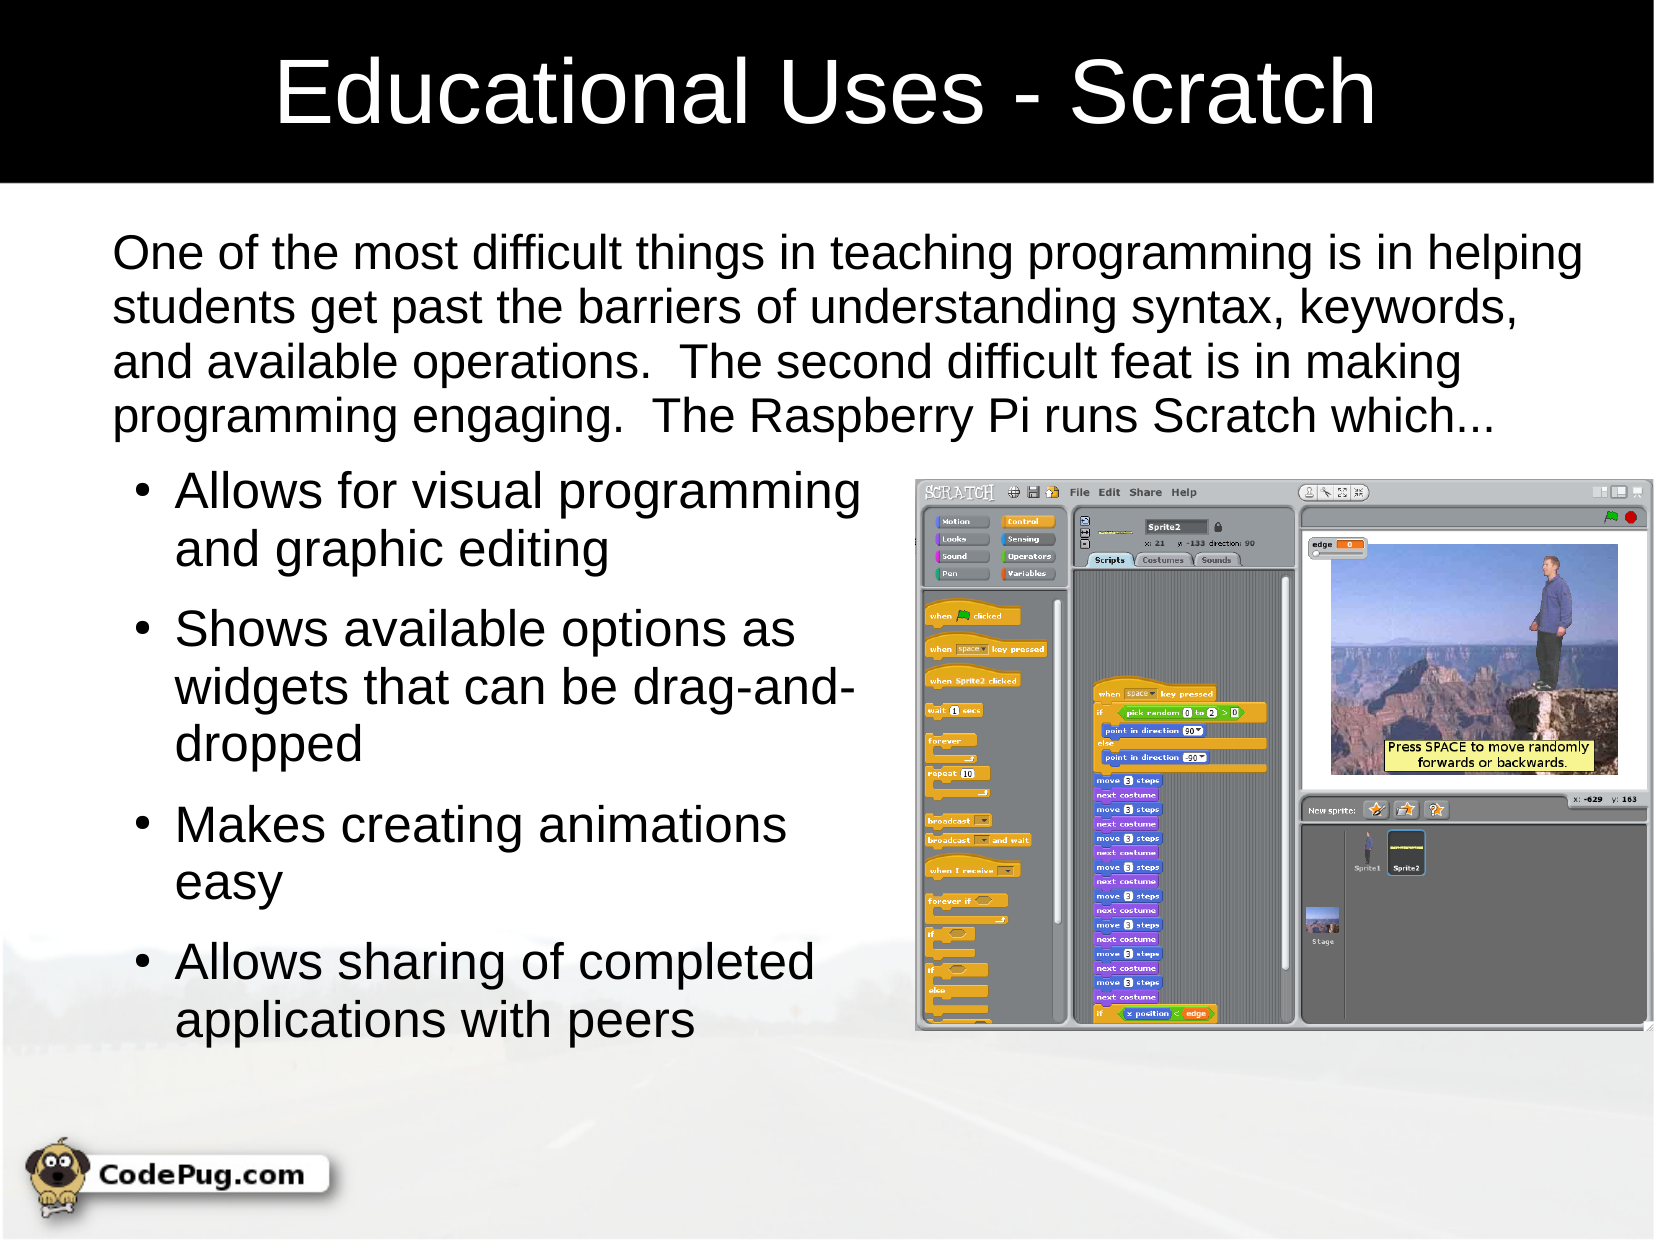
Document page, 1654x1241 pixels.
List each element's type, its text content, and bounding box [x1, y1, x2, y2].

list Allows for visual programming and graphic editing Shows available options as widgets that can be drag-and-dropped Makes creating animations easy Allows sharing of completed applications with peers [120, 463, 886, 1096]
picture [0, 0, 1654, 1241]
title Educational Uses - Scratch [82, 19, 1571, 166]
text_box One of the most difficult things in teaching programming is in helping students get past the barriers of understanding syntax, keywords, and available operations. The second difficult feat is in making programming engaging. The Raspberry Pi runs Scratch which... [60, 225, 1606, 463]
